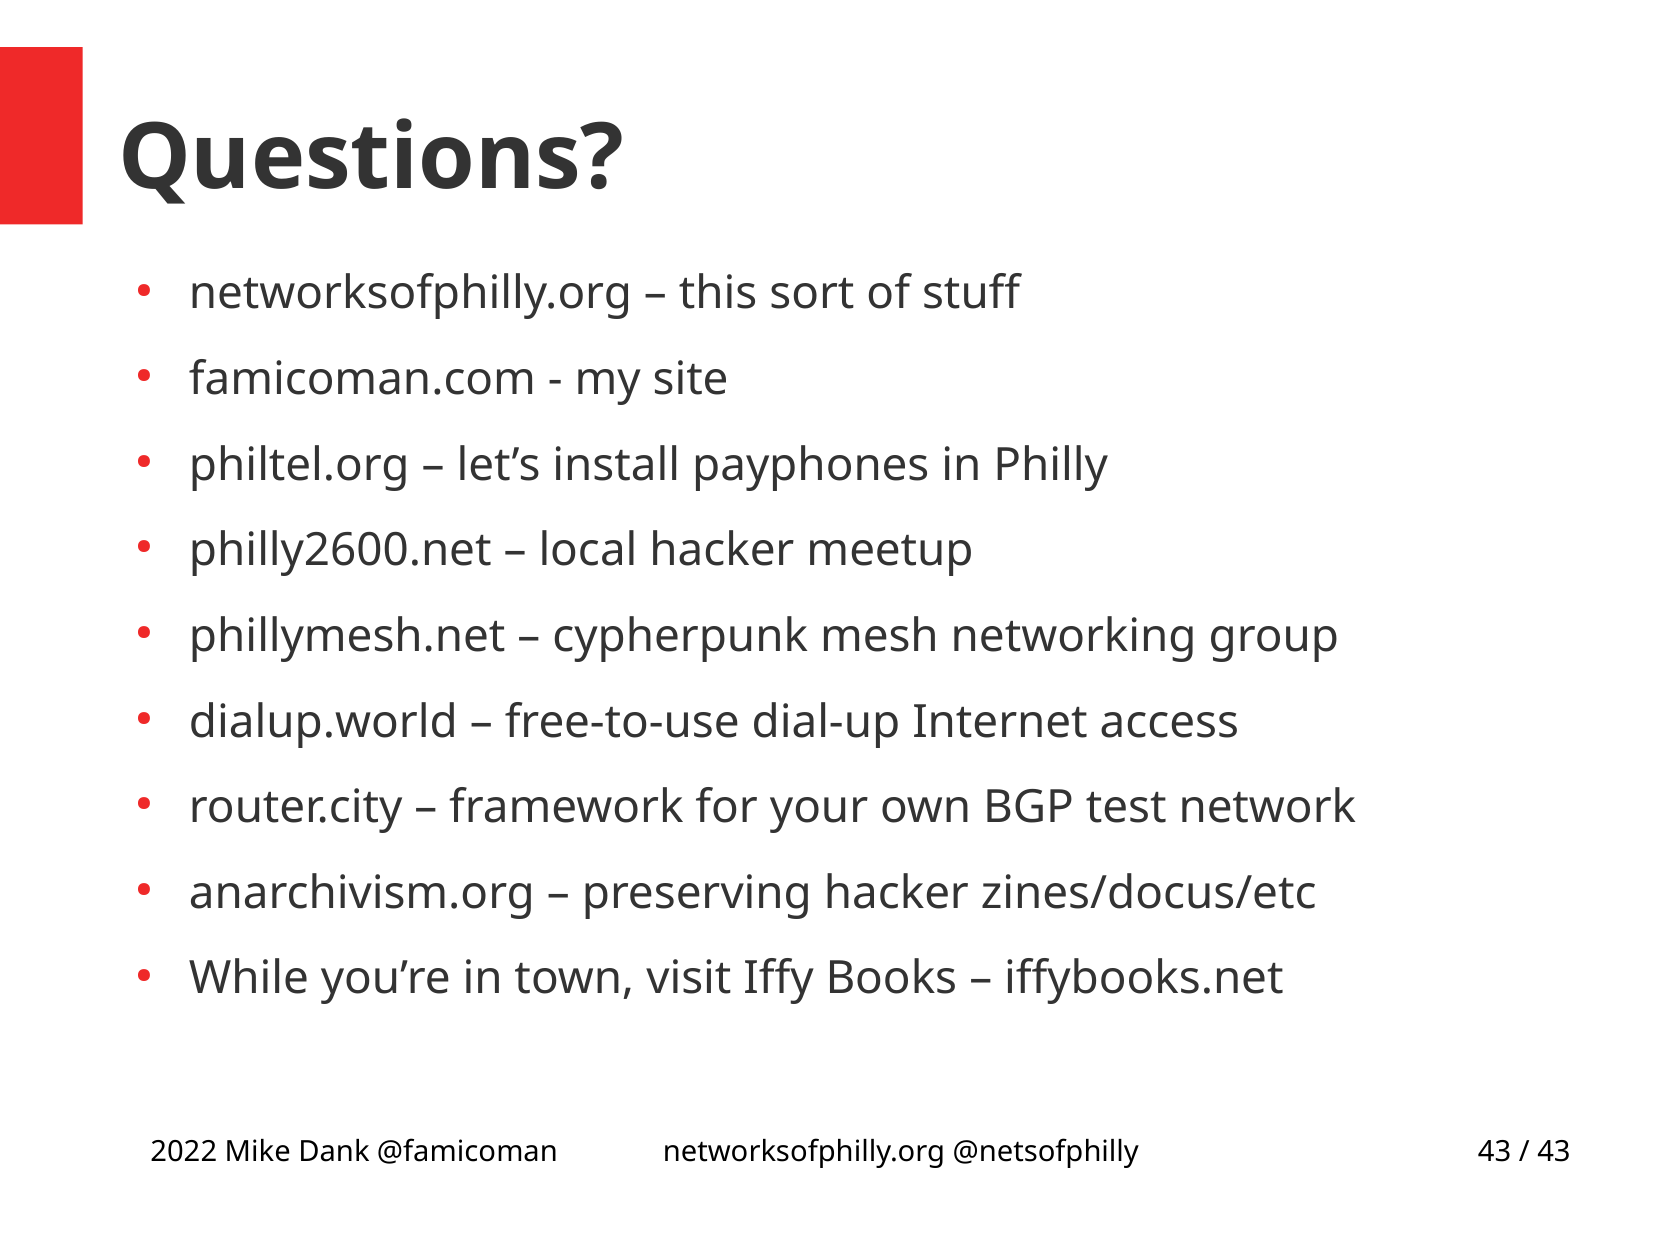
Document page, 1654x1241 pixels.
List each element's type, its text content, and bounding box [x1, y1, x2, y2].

list networksofphilly.org – this sort of stuff famicoman.com - my site philtel.org – let’s install payphones in Philly philly2600.net – local hacker meetup phillymesh.net – cypherpunk mesh networking group dialup.world – free-to-use dial-up Internet access router.city – framework for your own BGP test network anarchivism.org – preserving hacker zines/docus/etc While you’re in town, visit Iffy Books – iffybooks.net [118, 259, 1536, 980]
title Questions? [118, 49, 1571, 257]
